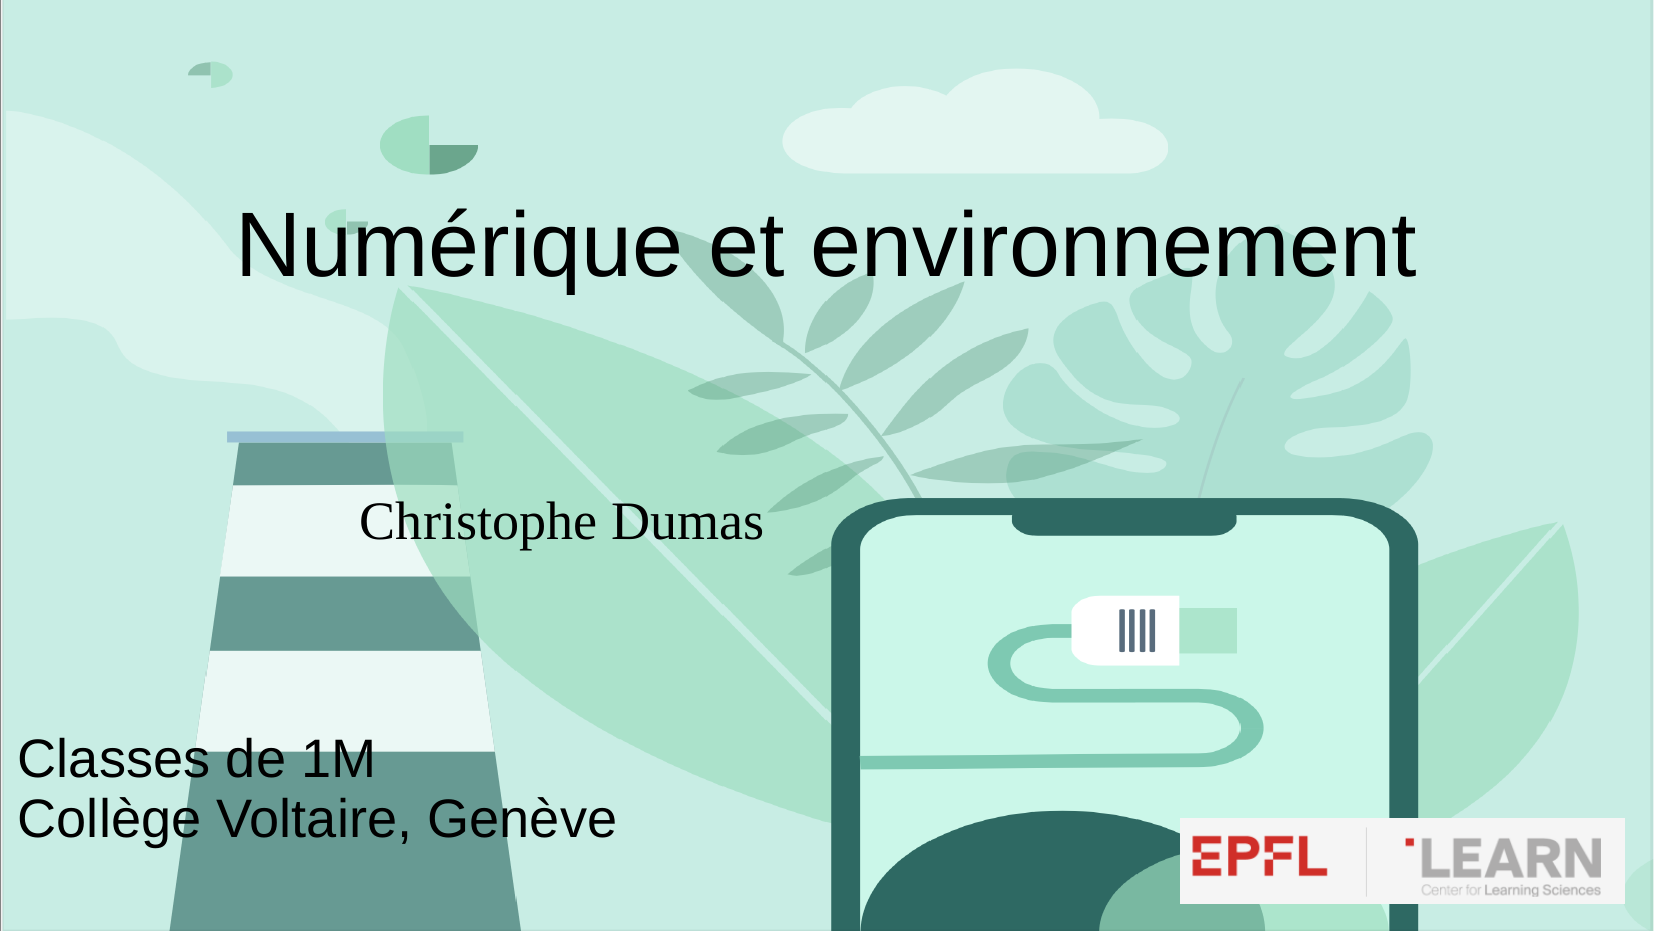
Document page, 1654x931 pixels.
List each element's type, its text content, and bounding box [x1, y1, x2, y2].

title Numérique et environnement [82, 167, 1571, 323]
subtitle Classes de 1M Collège Voltaire, Genève [17, 661, 1506, 917]
text_box Christophe Dumas [345, 484, 804, 590]
picture [0, 0, 1654, 931]
